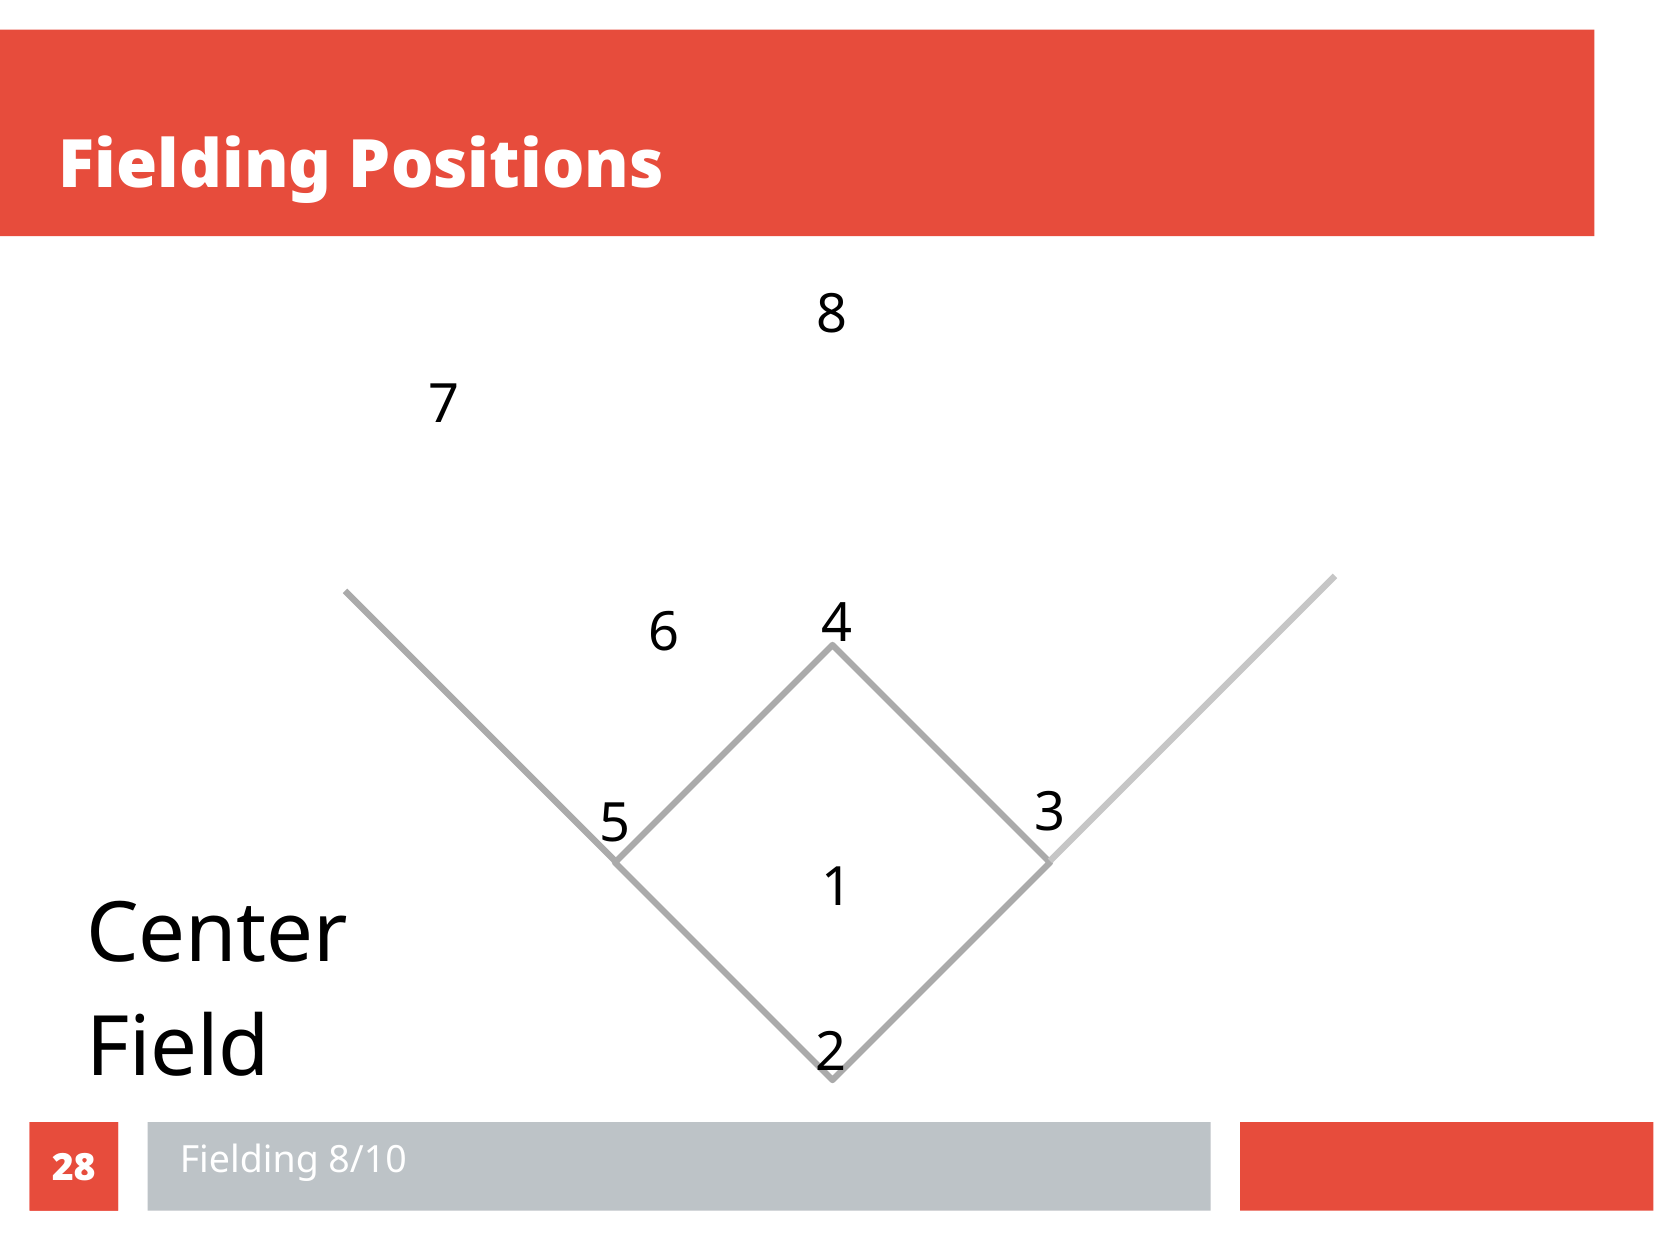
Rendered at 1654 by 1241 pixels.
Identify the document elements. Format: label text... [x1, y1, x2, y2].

text_box 7 [413, 356, 519, 435]
text_box 4 [806, 575, 897, 654]
title Fielding Positions [59, 59, 1595, 207]
text_box 1 [806, 840, 882, 918]
text_box Fielding 8/10 [165, 1125, 736, 1184]
text_box 2 [800, 1005, 921, 1084]
text_box 6 [633, 585, 739, 663]
text_box 5 [585, 776, 691, 855]
text_box Center Field [71, 865, 496, 1075]
text_box 8 [801, 266, 877, 345]
text_box 3 [1020, 765, 1081, 843]
